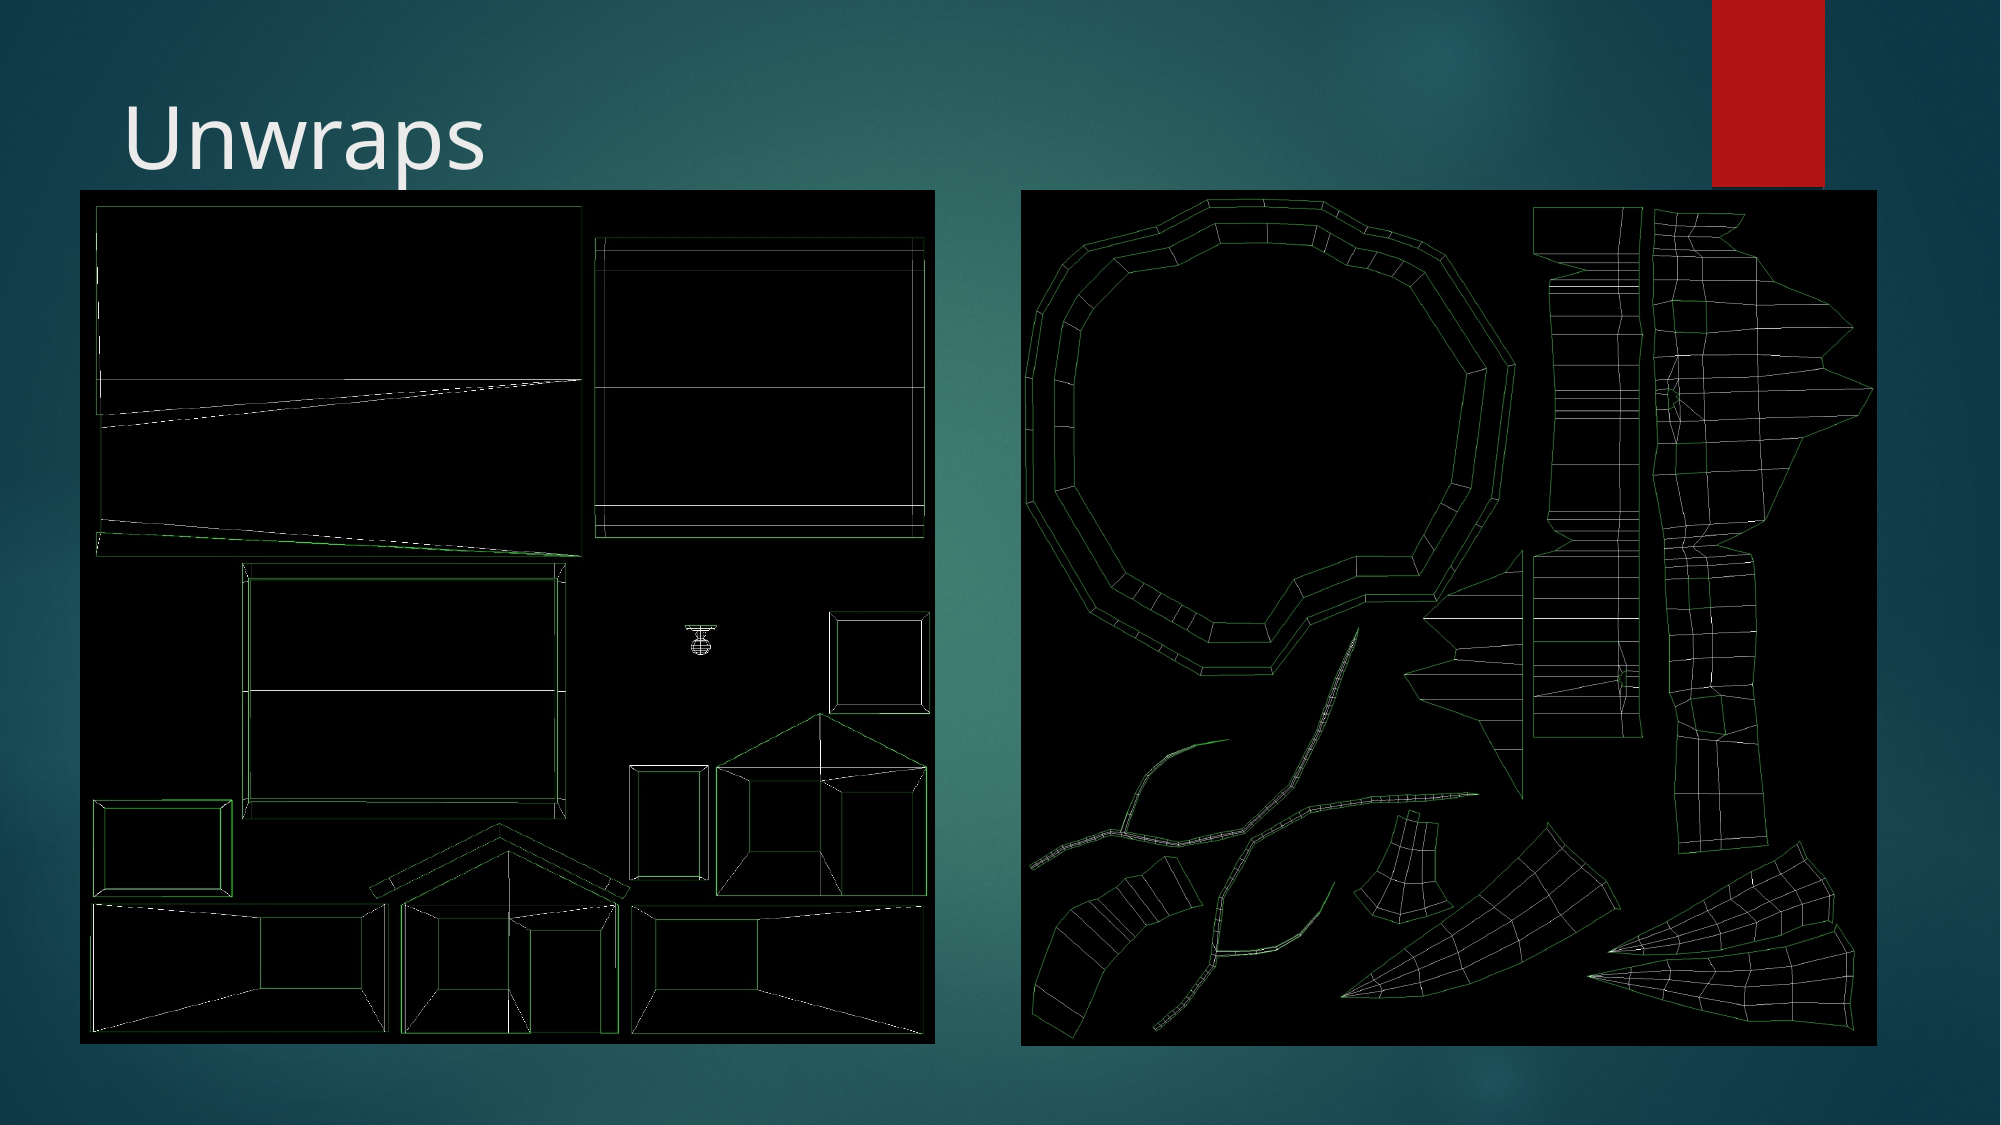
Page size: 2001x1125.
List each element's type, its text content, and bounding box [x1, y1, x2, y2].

title Unwraps [106, 74, 1649, 305]
picture [1021, 190, 1877, 1046]
picture [80, 190, 935, 1045]
